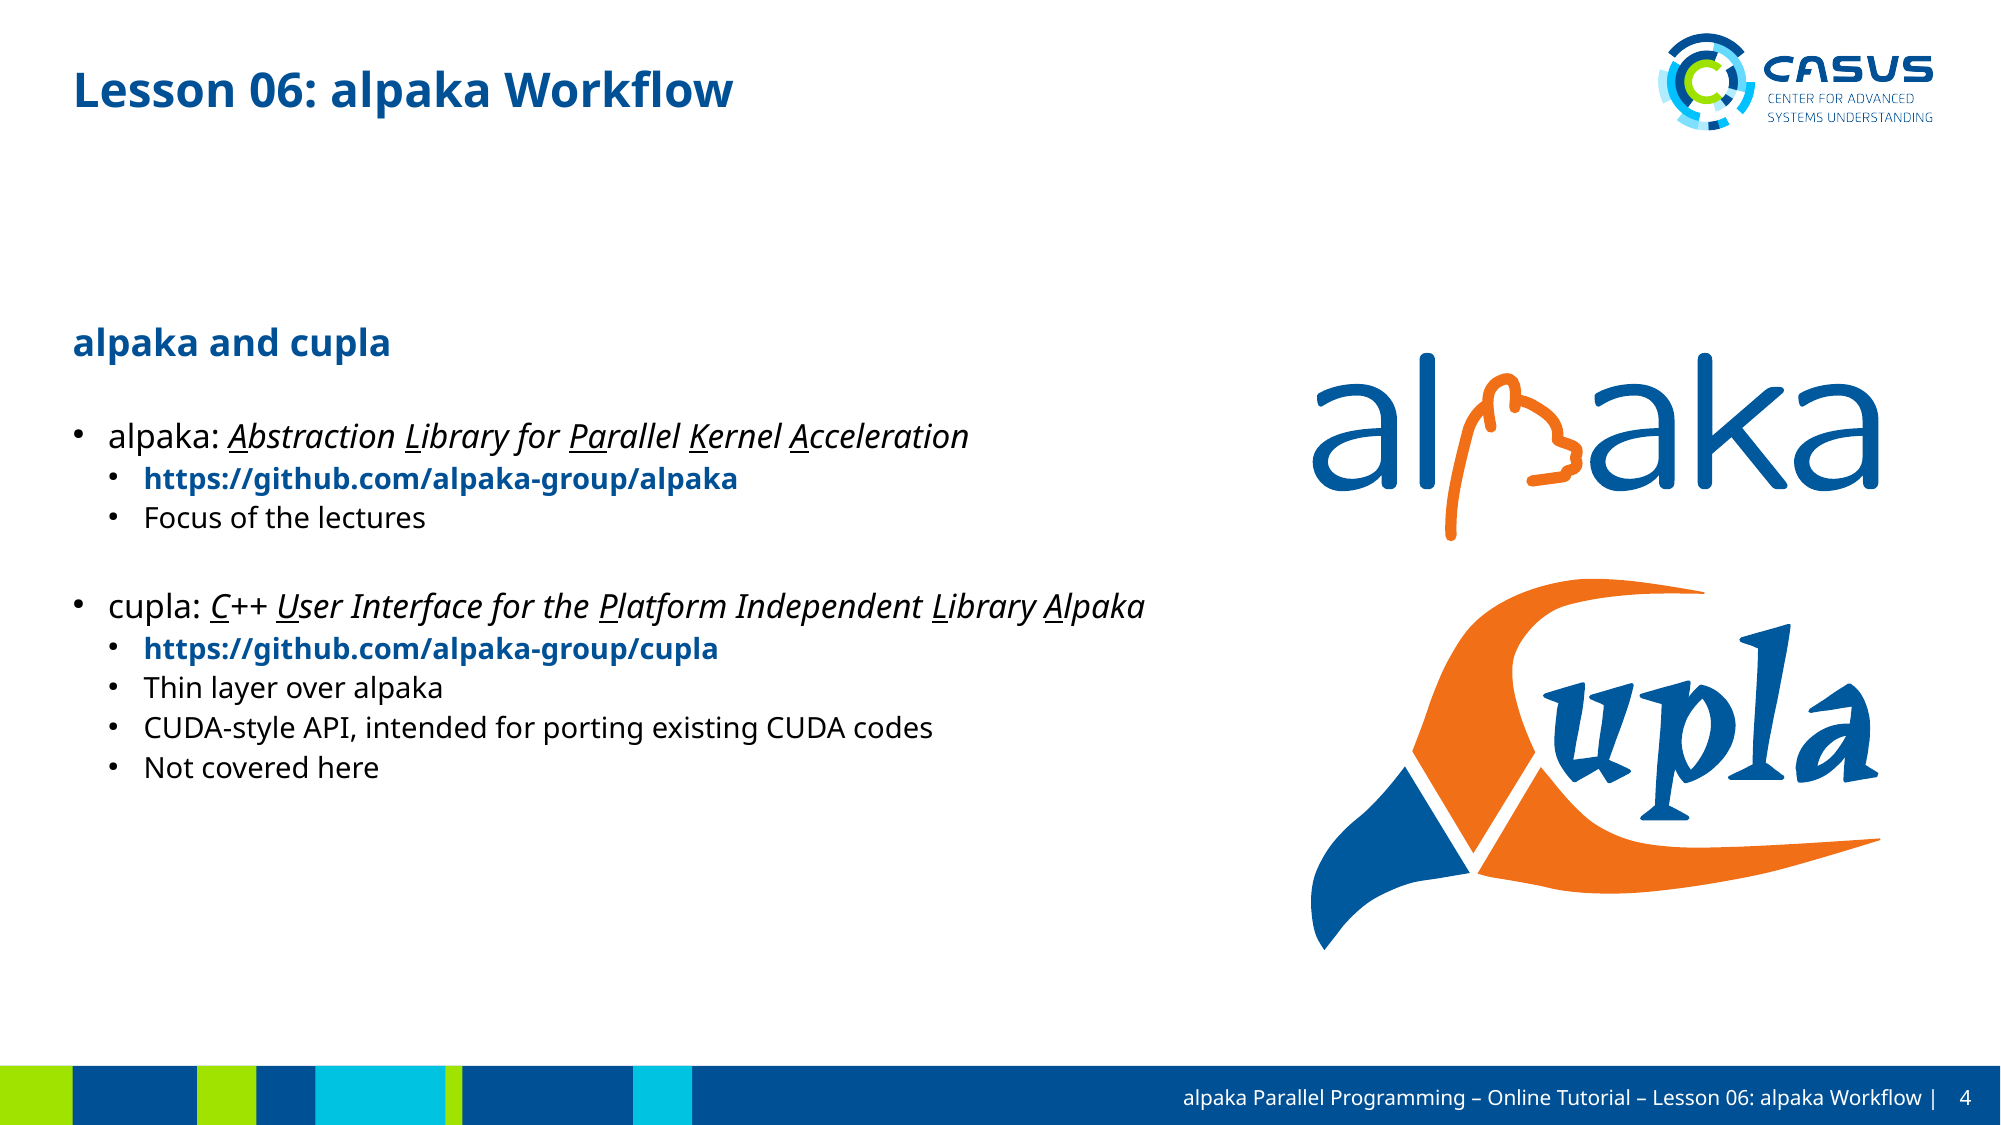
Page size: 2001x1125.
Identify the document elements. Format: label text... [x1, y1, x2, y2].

picture [1658, 33, 1933, 131]
picture [1311, 350, 1881, 543]
title Lesson 06: alpaka Workflow [72, 54, 1620, 123]
picture [1311, 578, 1881, 951]
list alpaka and cupla alpaka: Abstraction Library for Parallel Kernel Acceleration https://github.com/alpaka-group/alpaka Focus of the lectures cupla: C++ User Interface for the Platform Independent Library Alpaka https://github.com/alpaka-group/cupla Thin layer over alpaka CUDA-style API, intended for porting existing CUDA codes Not covered here [72, 316, 1620, 979]
